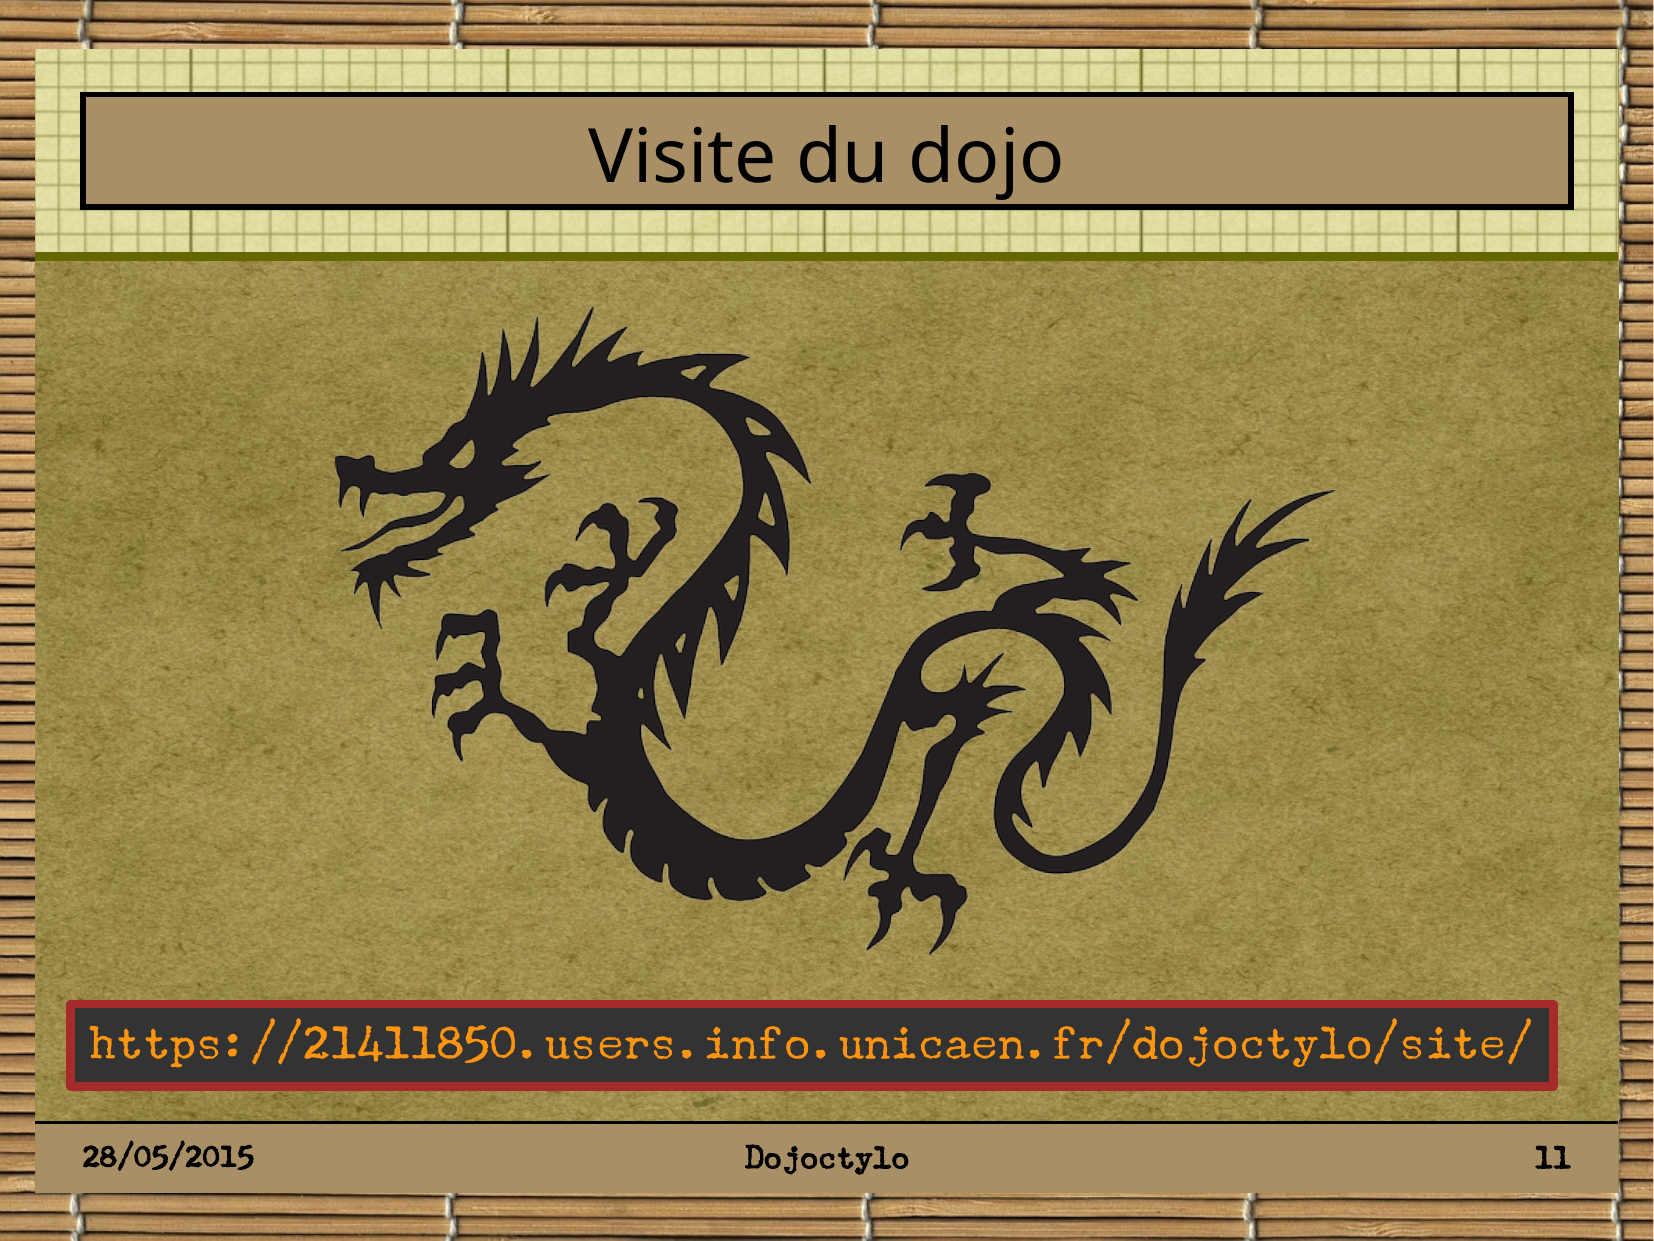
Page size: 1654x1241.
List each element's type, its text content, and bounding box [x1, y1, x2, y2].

text_box https://21411850.users.info.unicaen.fr/dojoctylo/site/ [70, 1009, 1554, 1087]
title Visite du dojo [82, 49, 1571, 257]
text_box [70, 1003, 1554, 1009]
picture [0, 0, 1654, 1241]
